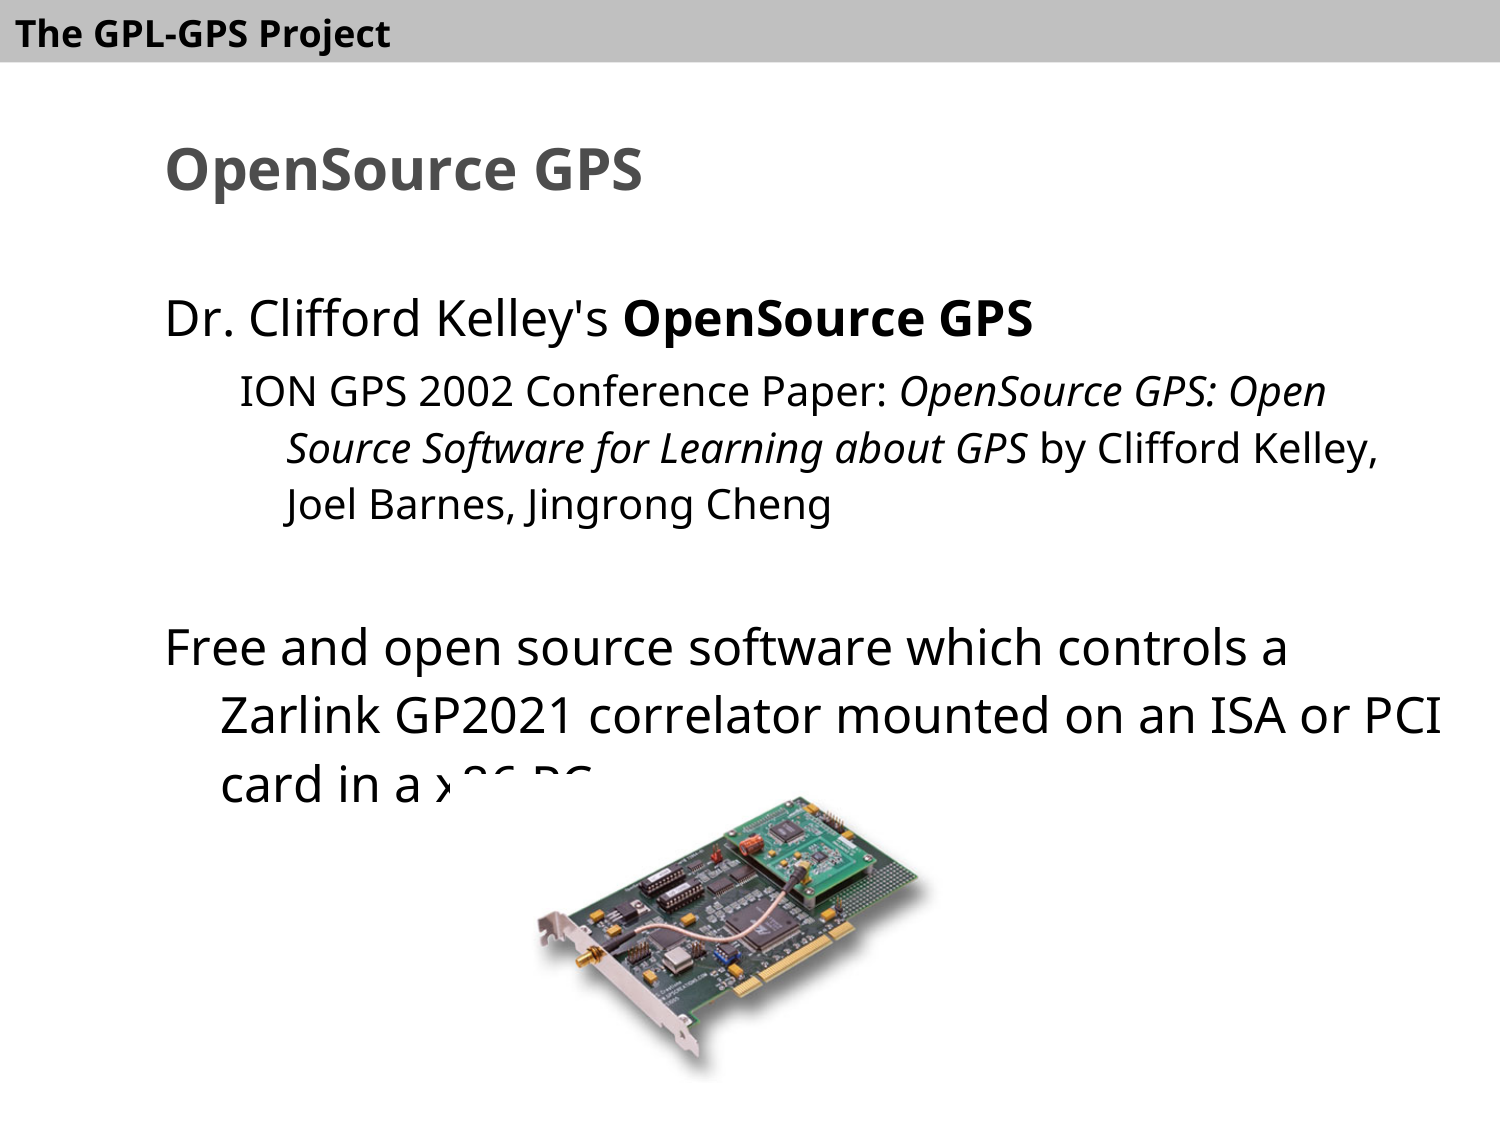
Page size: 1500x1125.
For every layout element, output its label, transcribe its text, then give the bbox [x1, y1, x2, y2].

list Dr. Clifford Kelley's OpenSource GPS ION GPS 2002 Conference Paper: OpenSource GPS: Open Source Software for Learning about GPS by Clifford Kelley, Joel Barnes, Jingrong Cheng Free and open source software which controls a Zarlink GP2021 correlator mounted on an ISA or PCI card in a x86 PC. [149, 275, 1463, 1013]
title OpenSource GPS [149, 124, 1463, 213]
picture [450, 774, 988, 1083]
